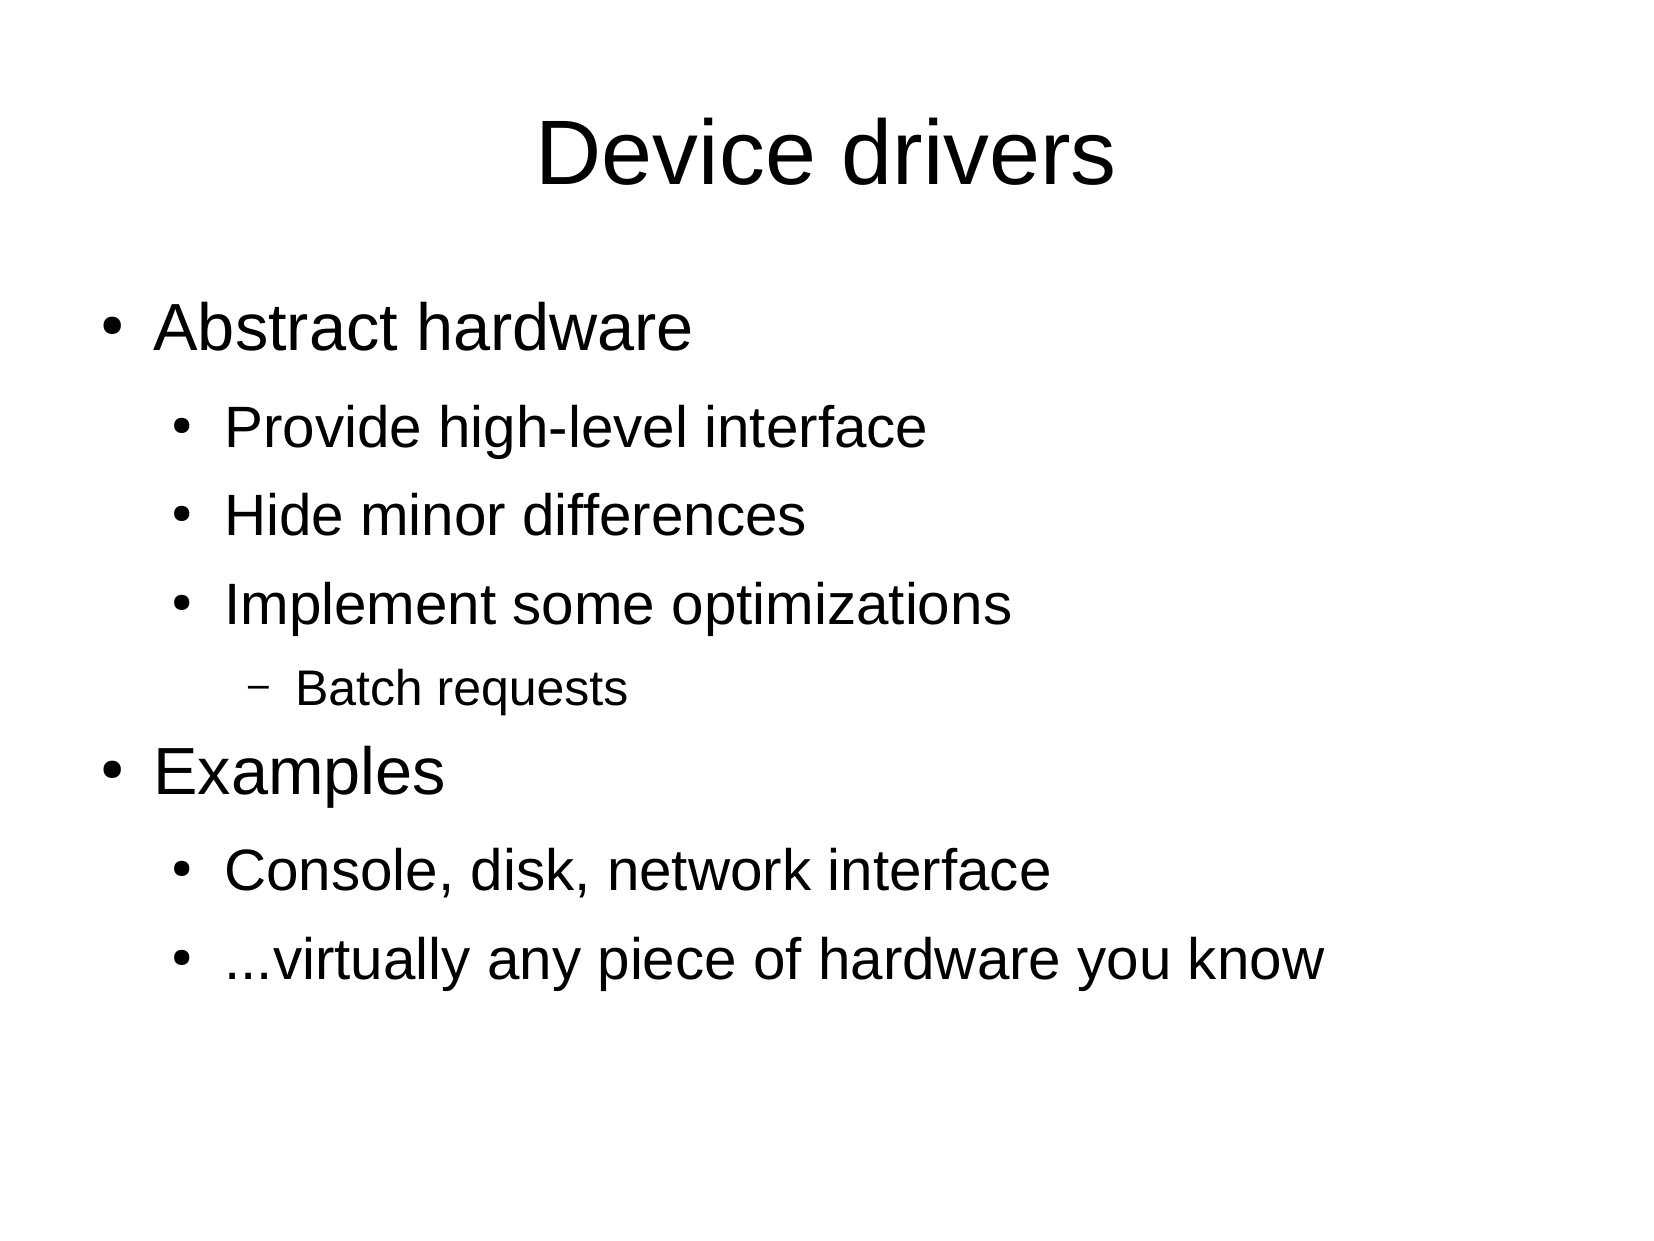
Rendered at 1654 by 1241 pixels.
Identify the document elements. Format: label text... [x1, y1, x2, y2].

title Device drivers [82, 49, 1571, 257]
list Abstract hardware Provide high-level interface Hide minor differences Implement some optimizations Batch requests Examples Console, disk, network interface ...virtually any piece of hardware you know [82, 290, 1571, 1010]
